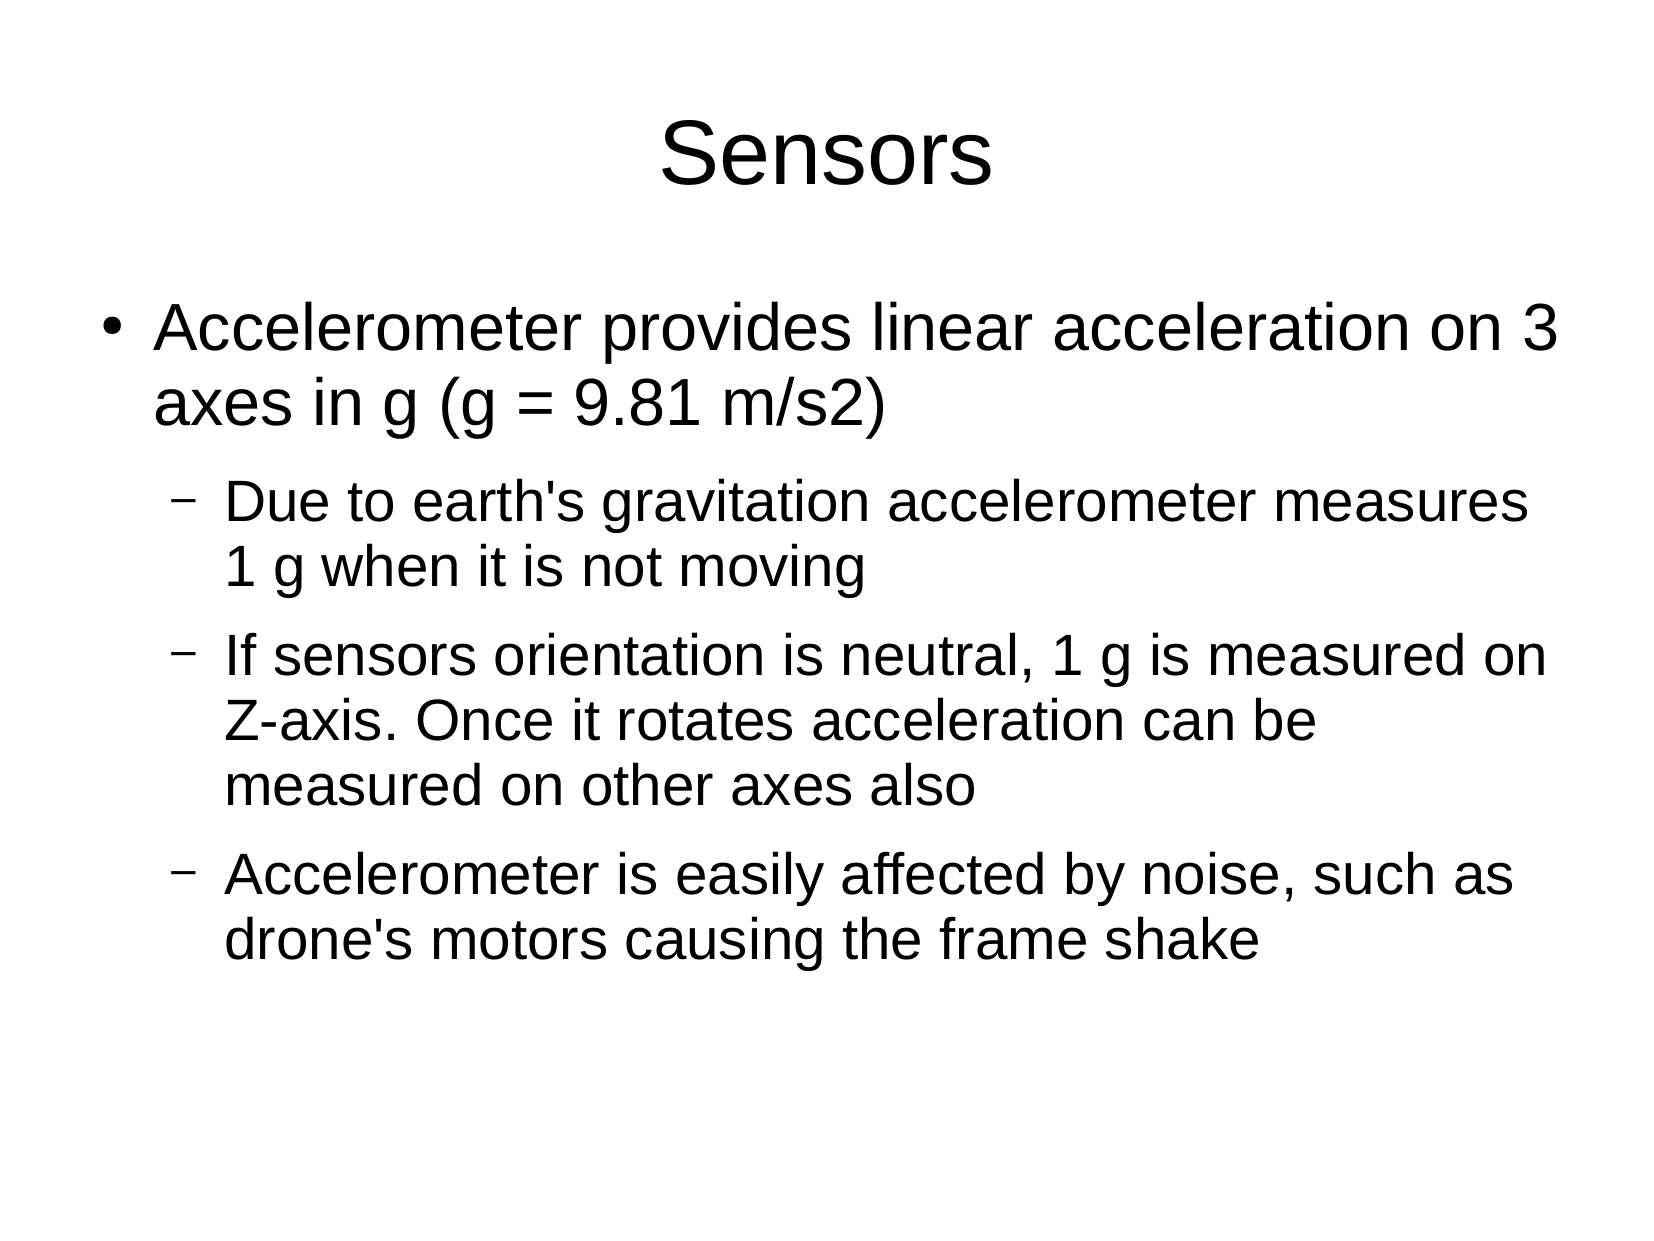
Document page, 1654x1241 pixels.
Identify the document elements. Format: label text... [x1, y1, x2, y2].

title Sensors [82, 49, 1571, 257]
list Accelerometer provides linear acceleration on 3 axes in g (g = 9.81 m/s2) Due to earth's gravitation accelerometer measures 1 g when it is not moving If sensors orientation is neutral, 1 g is measured on Z-axis. Once it rotates acceleration can be measured on other axes also Accelerometer is easily affected by noise, such as drone's motors causing the frame shake [82, 290, 1571, 1124]
